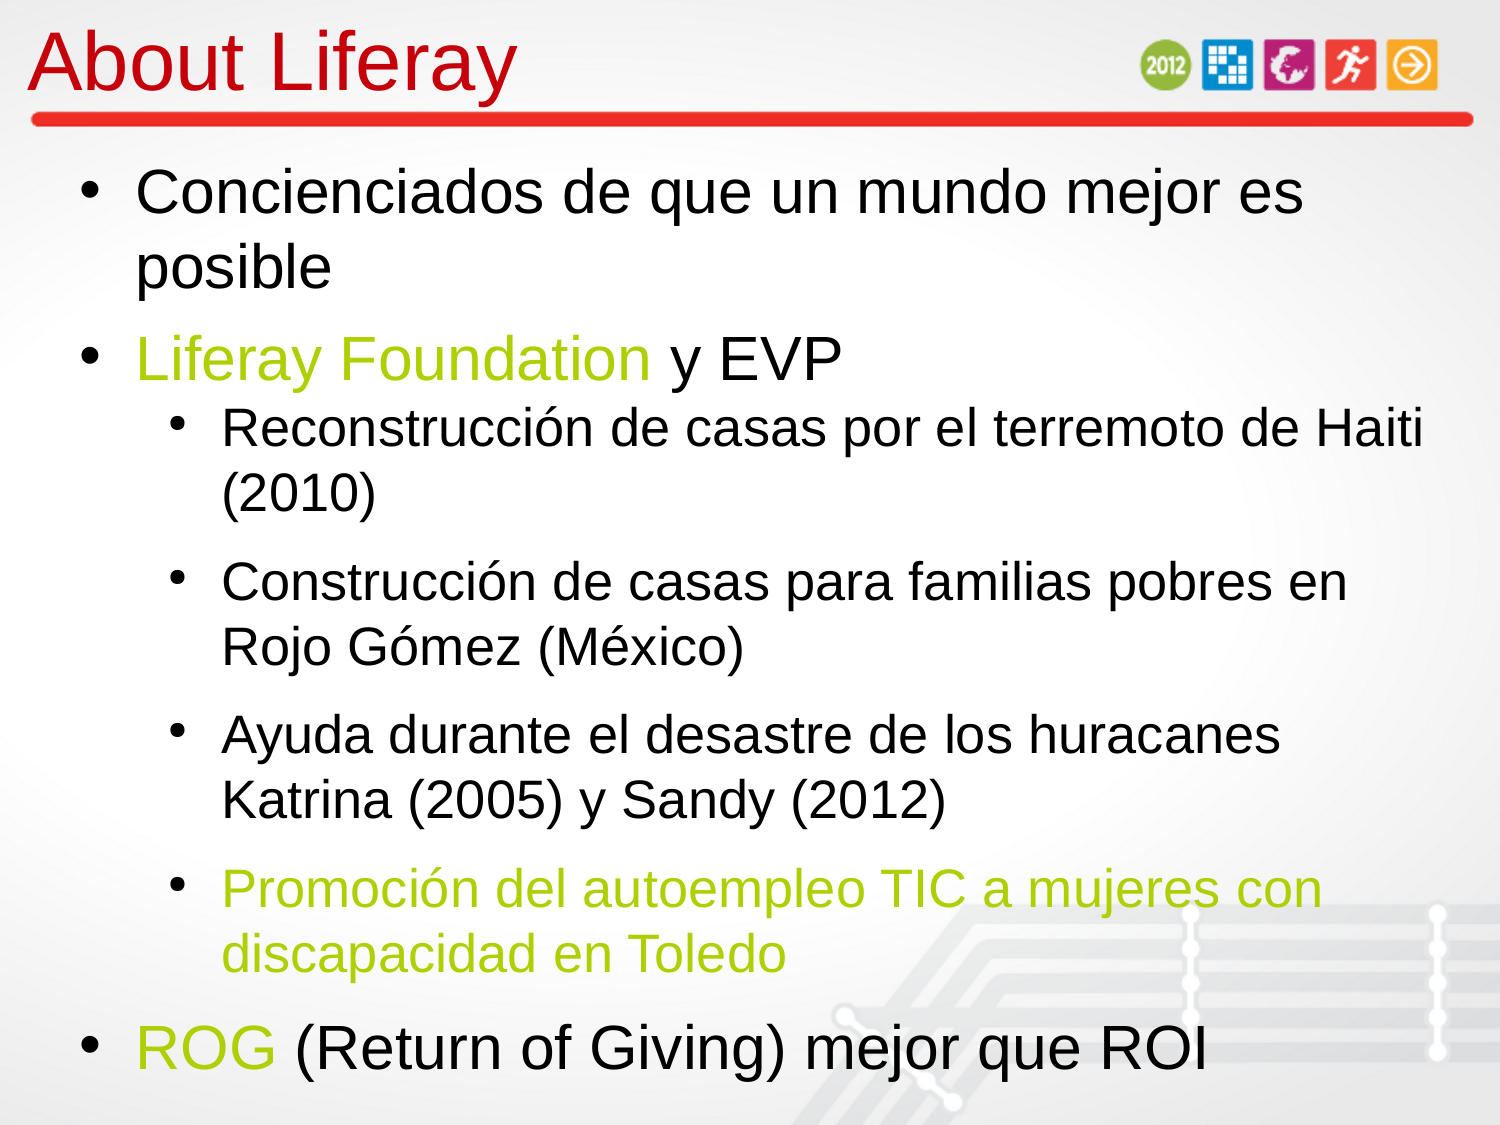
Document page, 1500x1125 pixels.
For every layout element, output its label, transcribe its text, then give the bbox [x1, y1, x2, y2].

title About Liferay [12, 0, 976, 121]
picture [0, 0, 1500, 1125]
list Concienciados de que un mundo mejor es posible Liferay Foundation y EVP Reconstrucción de casas por el terremoto de Haiti (2010) Construcción de casas para familias pobres en Rojo Gómez (México) Ayuda durante el desastre de los huracanes Katrina (2005) y Sandy (2012) Promoción del autoempleo TIC a mujeres con discapacidad en Toledo ROG (Return of Giving) mejor que ROI [64, 136, 1465, 1125]
